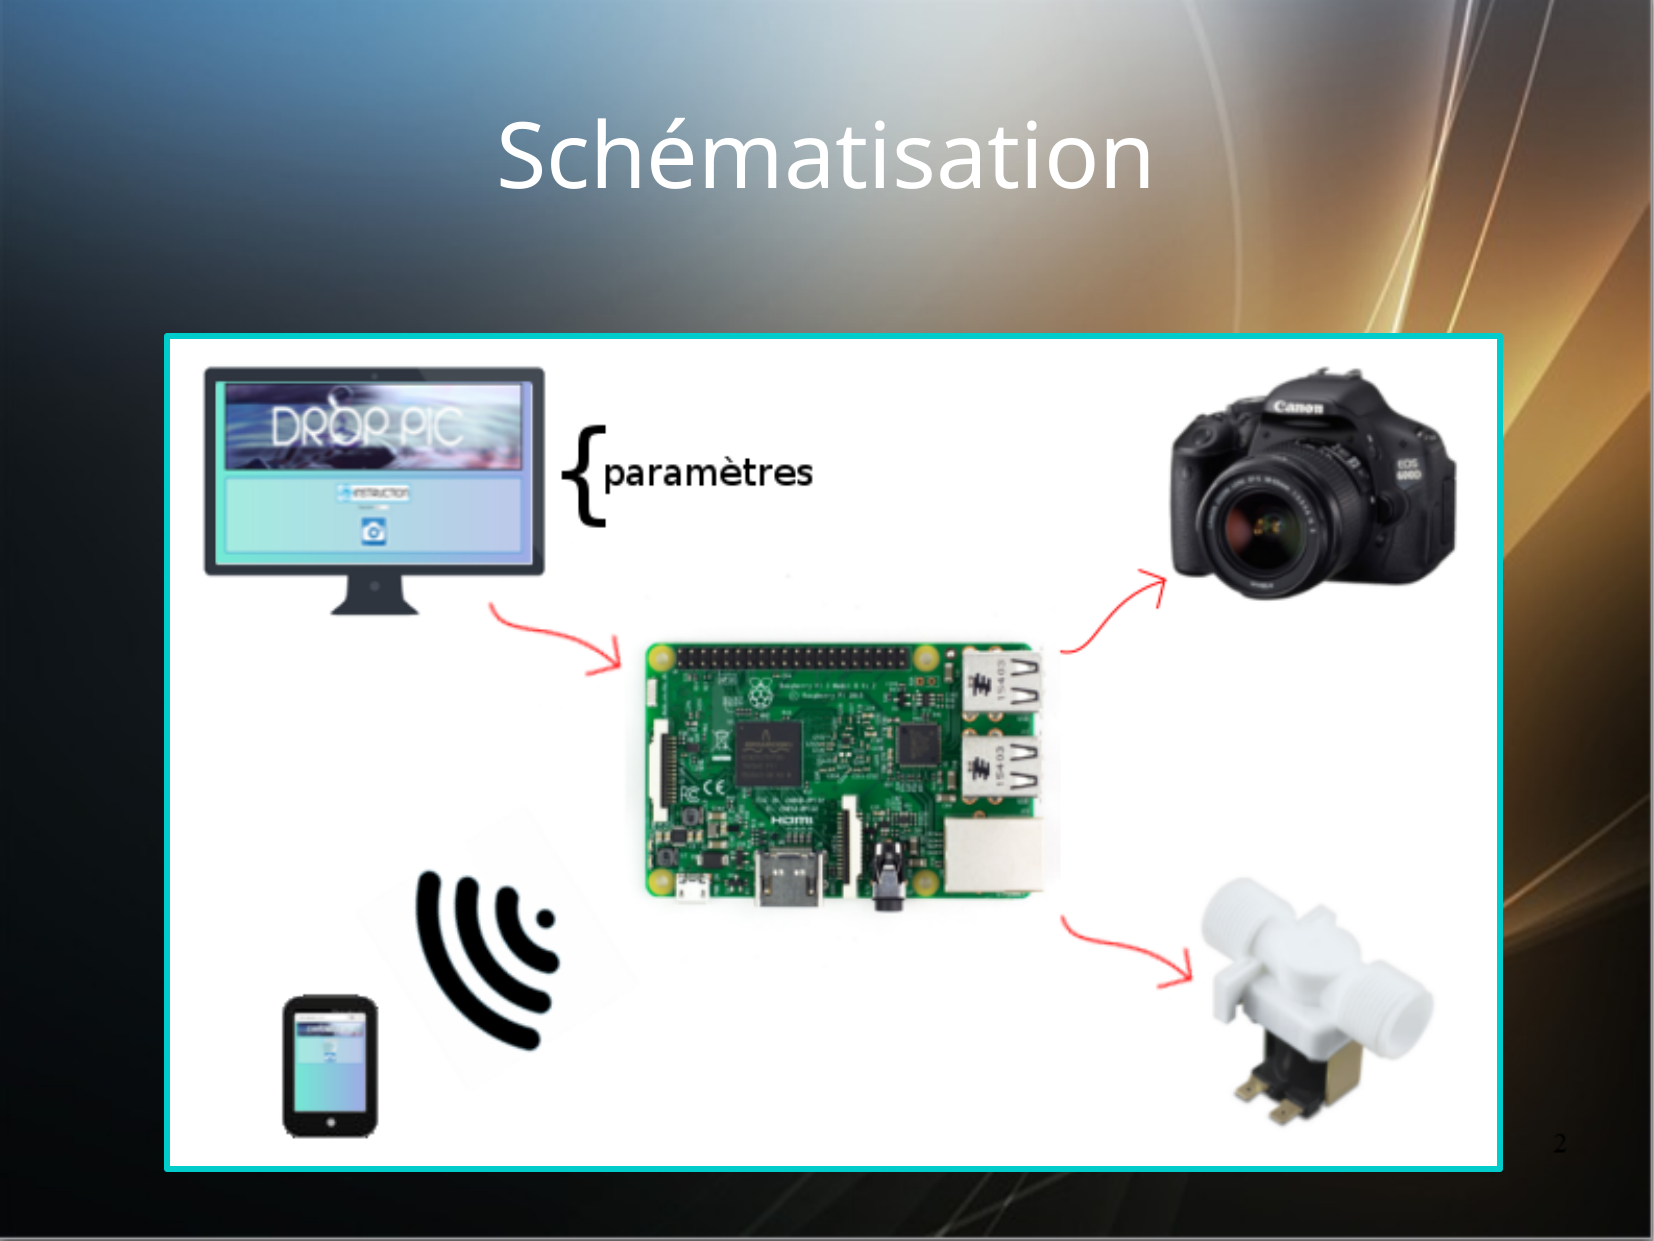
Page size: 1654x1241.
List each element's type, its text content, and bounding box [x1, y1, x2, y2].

title Schématisation [82, 49, 1571, 257]
picture [0, 0, 1654, 1241]
